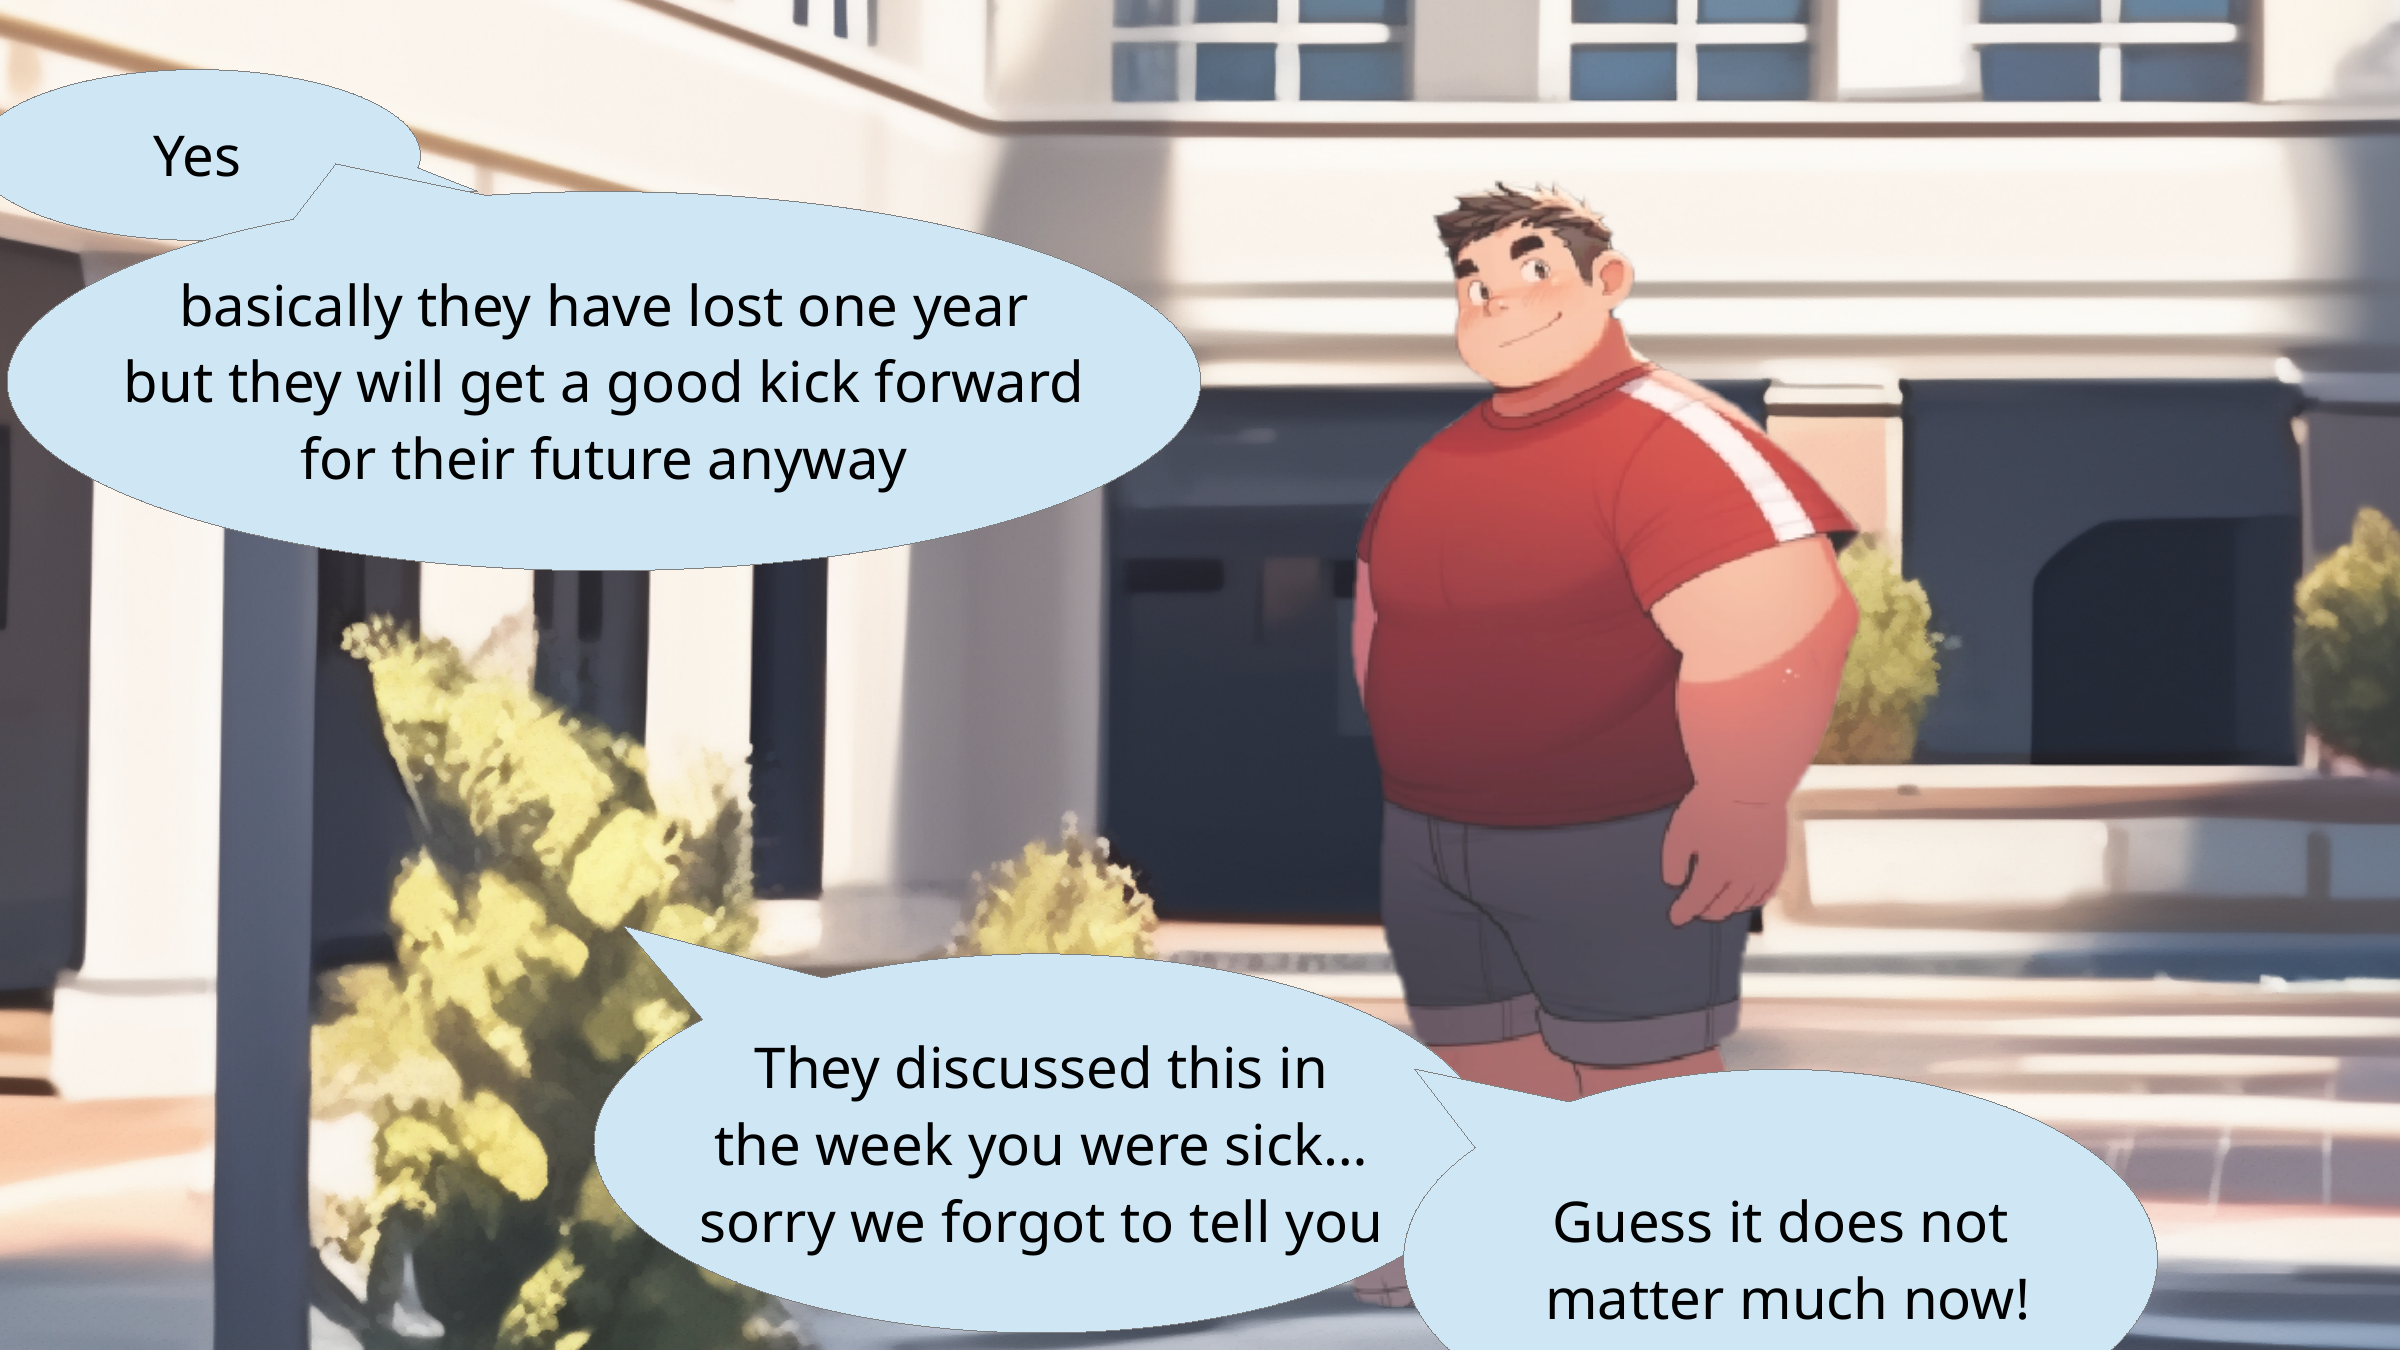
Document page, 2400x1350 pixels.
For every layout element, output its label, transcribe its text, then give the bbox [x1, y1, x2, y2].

text_box Guess it does not matter much now! [1403, 1069, 2158, 1350]
text_box basically they have lost one year but they will get a good kick forward for their future anyway [7, 163, 1201, 571]
picture [0, 0, 2400, 1350]
text_box Yes [0, 69, 478, 241]
text_box They discussed this in the week you were sick… sorry we forgot to tell you [593, 926, 1474, 1333]
